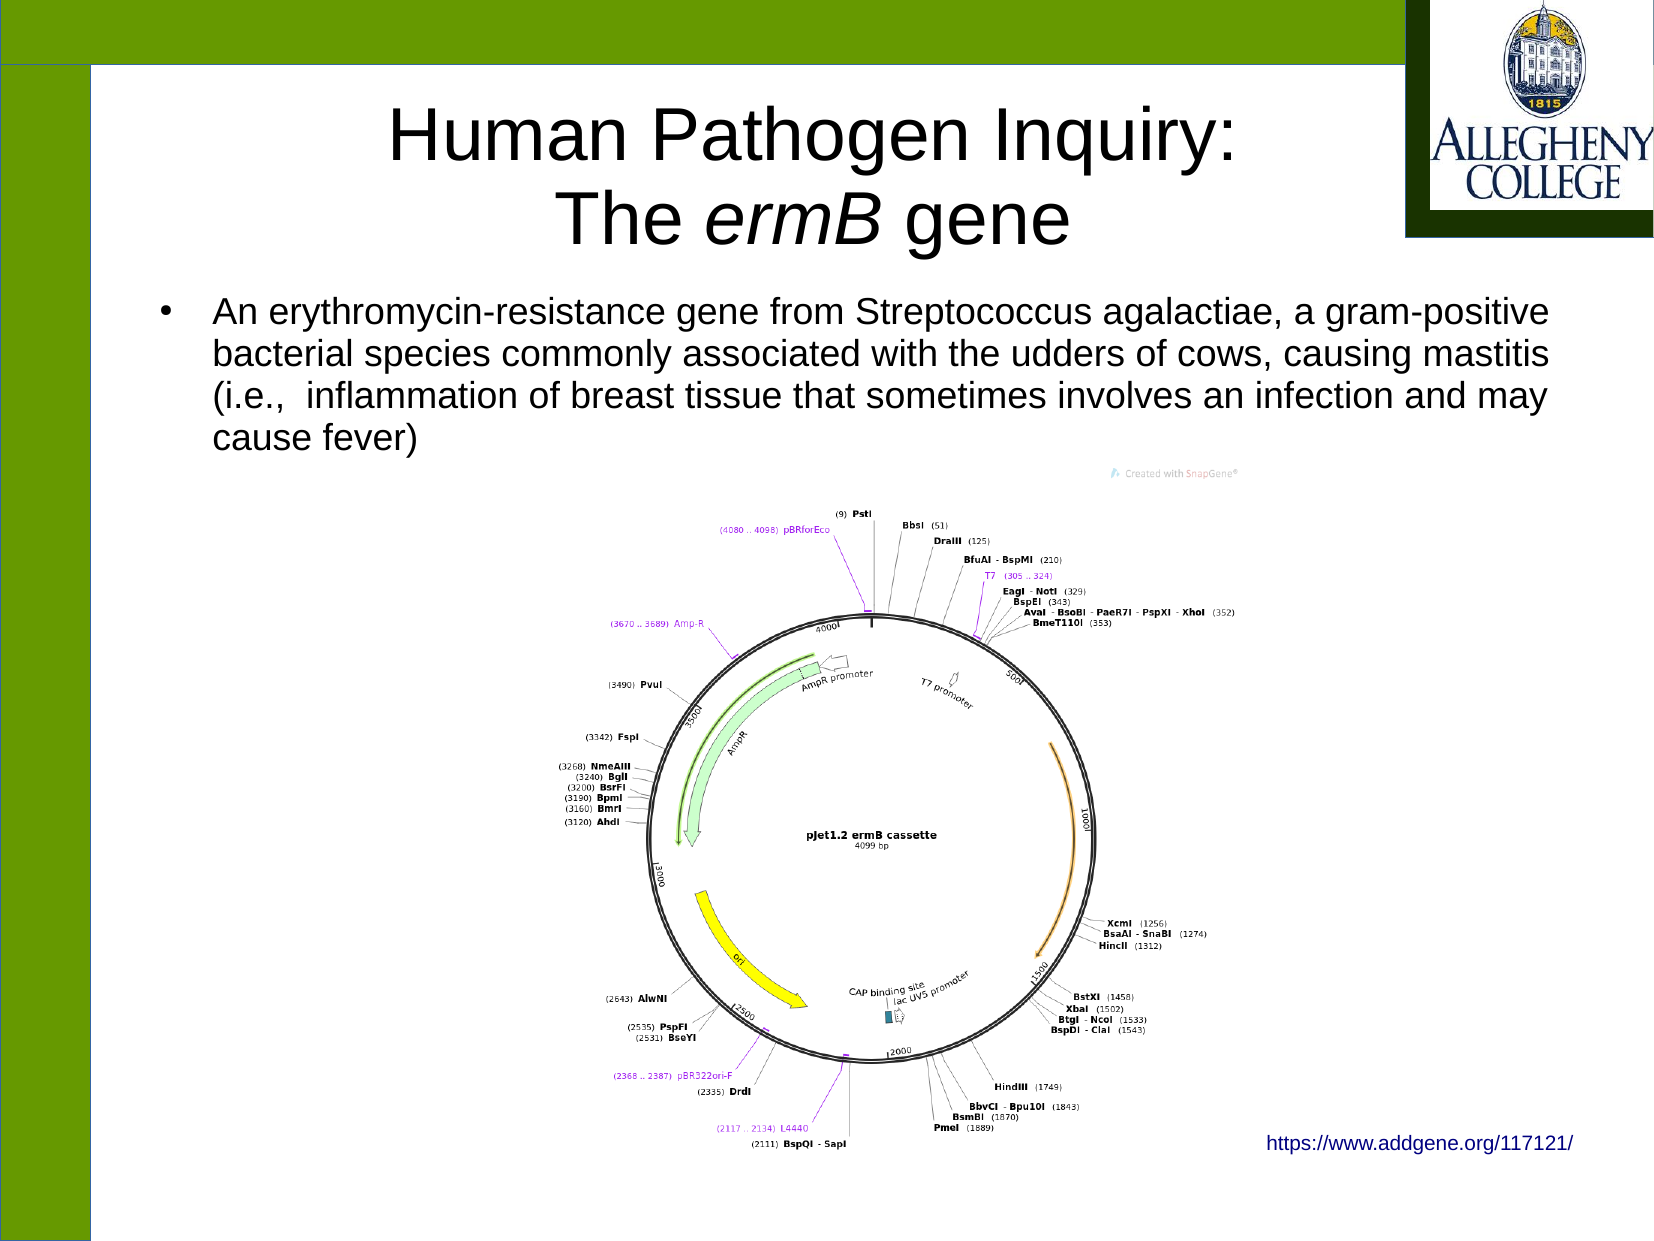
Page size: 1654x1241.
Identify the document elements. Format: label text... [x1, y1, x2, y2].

picture [1430, 0, 1654, 210]
list An erythromycin-resistance gene from Streptococcus agalactiae, a gram-positive bacterial species commonly associated with the udders of cows, causing mastitis (i.e., inflammation of breast tissue that sometimes involves an infection and may cause fever) [141, 290, 1630, 526]
text_box [0, 0, 1654, 1241]
title Human Pathogen Inquiry: The ermB gene [112, 73, 1515, 281]
text_box https://www.addgene.org/117121/ [1251, 1124, 1589, 1163]
picture [555, 468, 1238, 1150]
